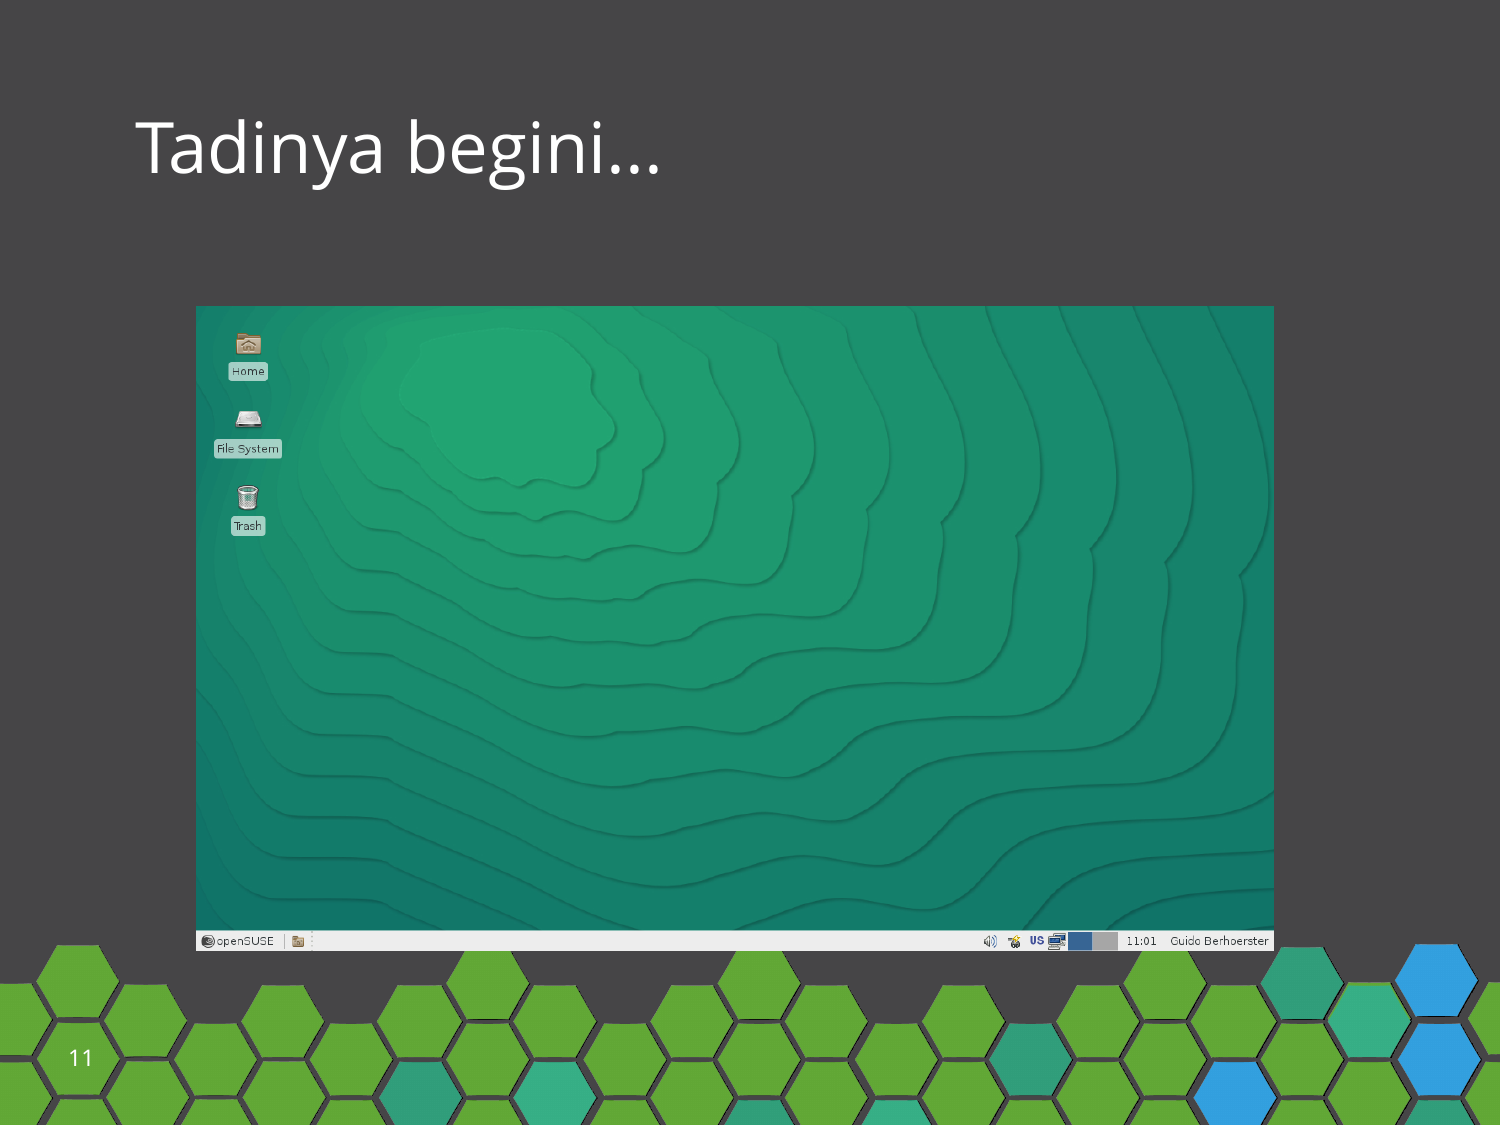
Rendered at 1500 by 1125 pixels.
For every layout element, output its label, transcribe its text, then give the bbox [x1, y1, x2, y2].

picture [0, 306, 1500, 1125]
title Tadinya begini... [135, 65, 1372, 228]
